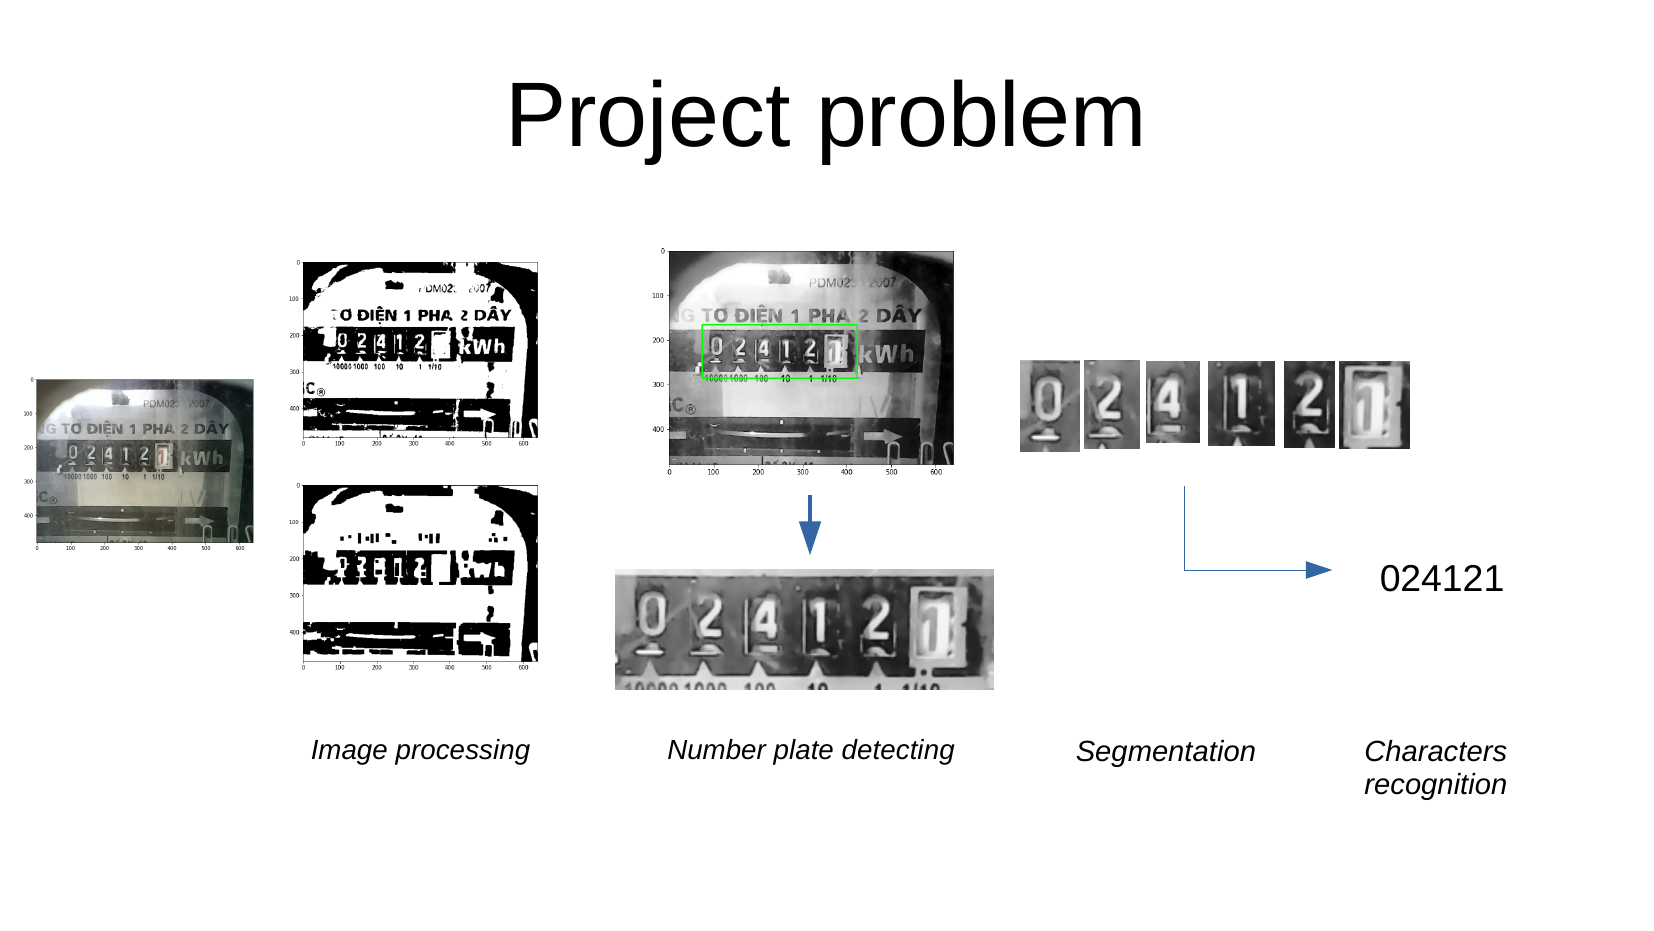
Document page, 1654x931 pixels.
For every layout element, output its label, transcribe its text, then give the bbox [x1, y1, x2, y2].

picture [1339, 361, 1410, 449]
title Project problem [82, 37, 1571, 193]
list Segmentation [1005, 735, 1261, 781]
text_box 024121 [1365, 549, 1520, 607]
picture [1208, 361, 1275, 446]
picture [20, 374, 256, 554]
picture [1084, 360, 1140, 449]
picture [615, 569, 994, 691]
list Image processing [243, 735, 541, 796]
list Characters recognition [1293, 735, 1516, 826]
picture [285, 479, 541, 674]
picture [1146, 361, 1200, 443]
picture [1284, 361, 1335, 448]
picture [1020, 360, 1080, 452]
picture [645, 244, 960, 481]
picture [285, 256, 541, 451]
list Number plate detecting [600, 735, 961, 796]
